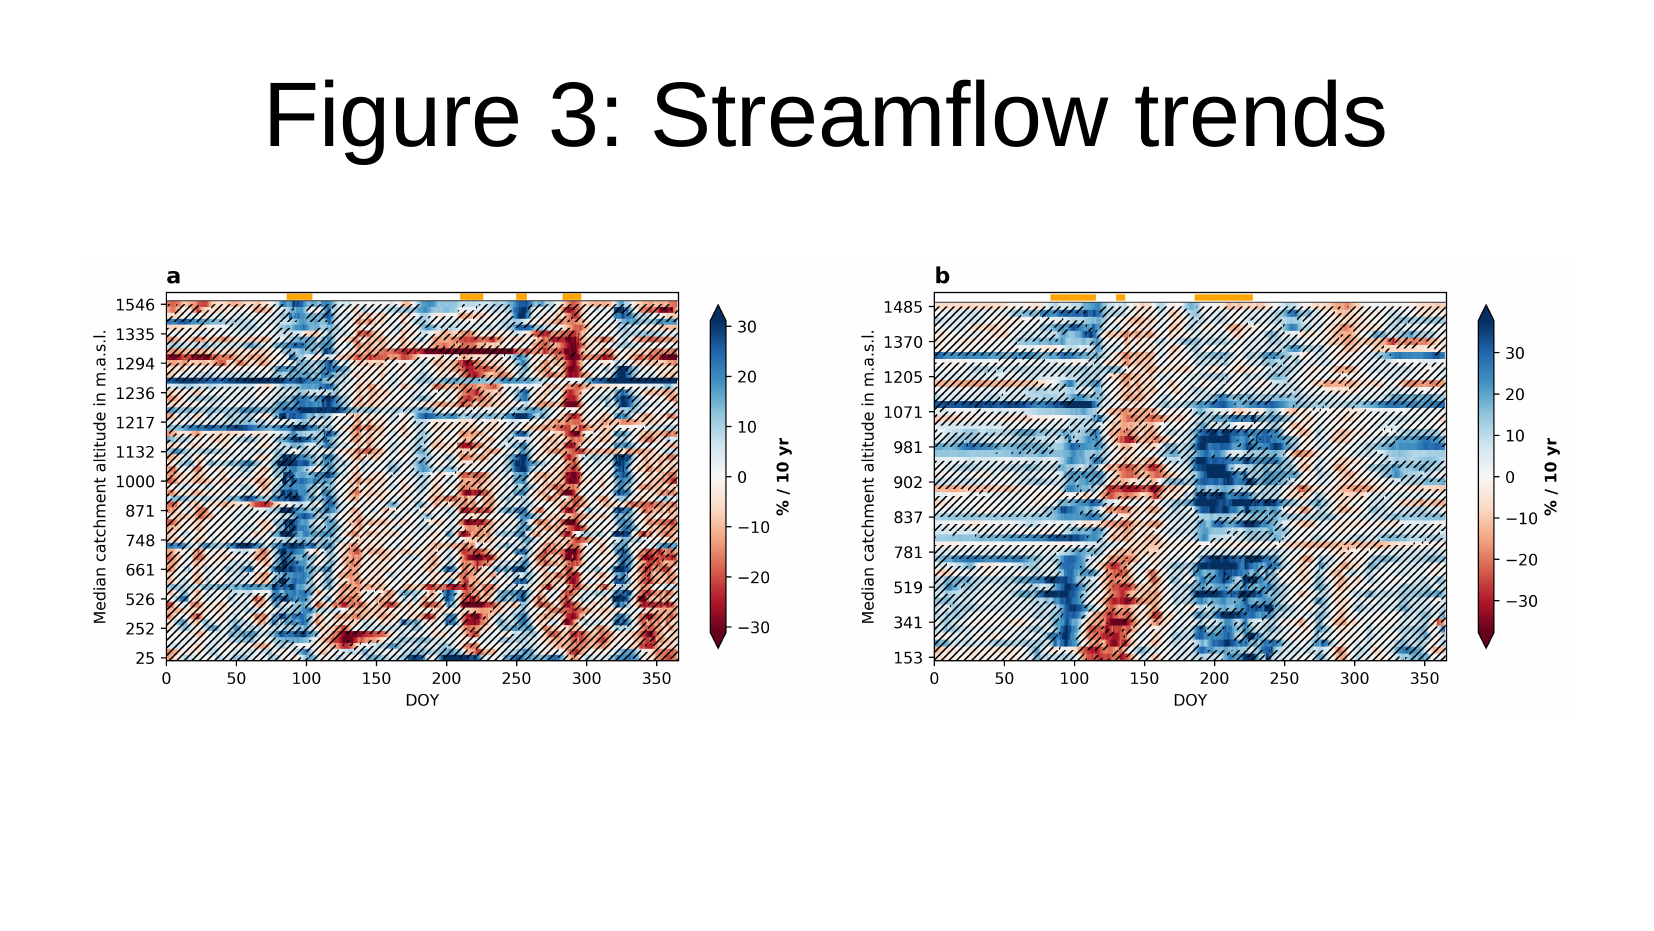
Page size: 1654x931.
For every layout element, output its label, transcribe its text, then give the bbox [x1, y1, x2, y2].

picture [82, 255, 1571, 720]
title Figure 3: Streamflow trends [82, 37, 1571, 193]
